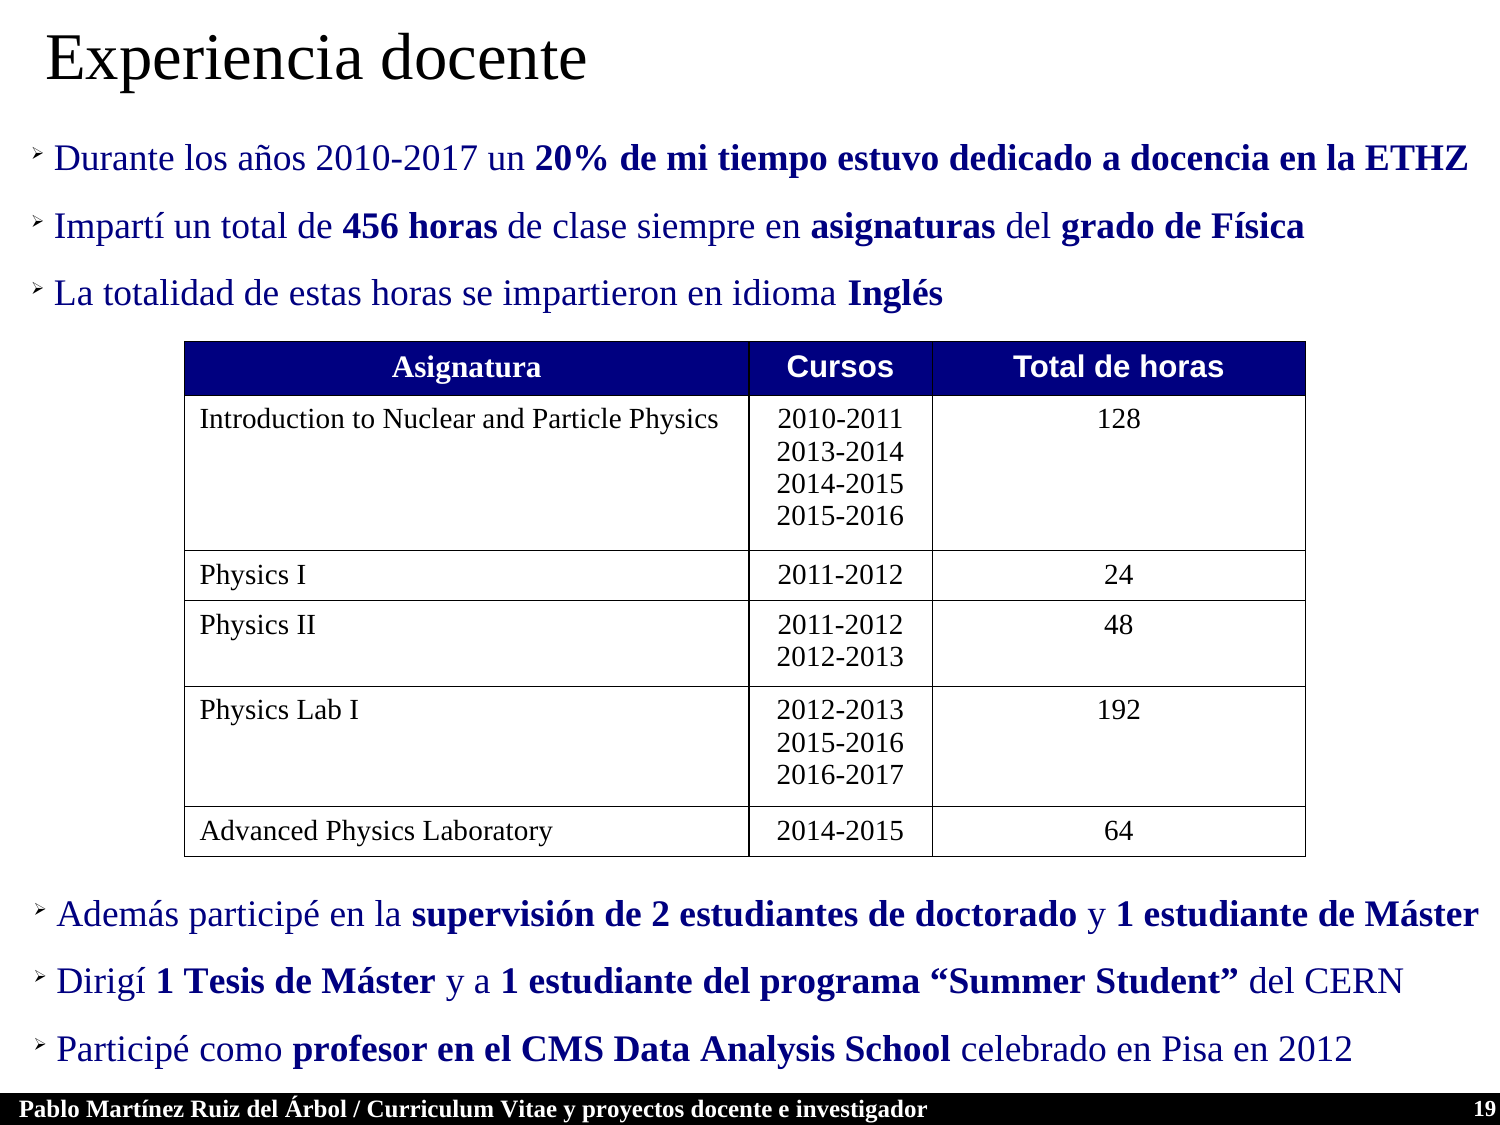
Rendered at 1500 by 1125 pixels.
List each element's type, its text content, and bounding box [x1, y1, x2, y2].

table_cell 2012-2013 2015-2016 2016-2017 [750, 687, 932, 806]
table_cell 2011-2012 2012-2013 [750, 601, 932, 686]
text_box Experiencia docente [4, 3, 631, 111]
table_cell Physics Lab I [185, 687, 748, 806]
table_cell Advanced Physics Laboratory [185, 807, 748, 854]
table_header Asignatura [185, 342, 748, 395]
table_cell Physics I [185, 551, 748, 600]
table_cell Introduction to Nuclear and Particle Physics [185, 396, 748, 550]
table_cell 2010-2011 2013-2014 2014-2015 2015-2016 [750, 396, 932, 550]
table_cell 64 [933, 807, 1305, 854]
text_box Durante los años 2010-2017 un 20% de mi tiempo estuvo dedicado a docencia en la ETHZ Impartí un total de 456 horas de clase siempre en asignaturas del grado de Física La totalidad de estas horas se impartieron en idioma Inglés [11, 98, 1500, 279]
text_box Además participé en la supervisión de 2 estudiantes de doctorado y 1 estudiante de Máster Dirigí 1 Tesis de Máster y a 1 estudiante del programa “Summer Student” del CERN Participé como profesor en el CMS Data Analysis School celebrado en Pisa en 2012 [14, 854, 1500, 1035]
table_header Cursos [750, 342, 932, 395]
table_cell 2011-2012 [750, 551, 932, 600]
table_cell 48 [933, 601, 1305, 686]
table_cell 24 [933, 551, 1305, 600]
table_cell 128 [933, 396, 1305, 550]
table_cell Physics II [185, 601, 748, 686]
table_header Total de horas [933, 342, 1305, 395]
table_cell 2014-2015 [750, 807, 932, 854]
table_cell 192 [933, 687, 1305, 806]
